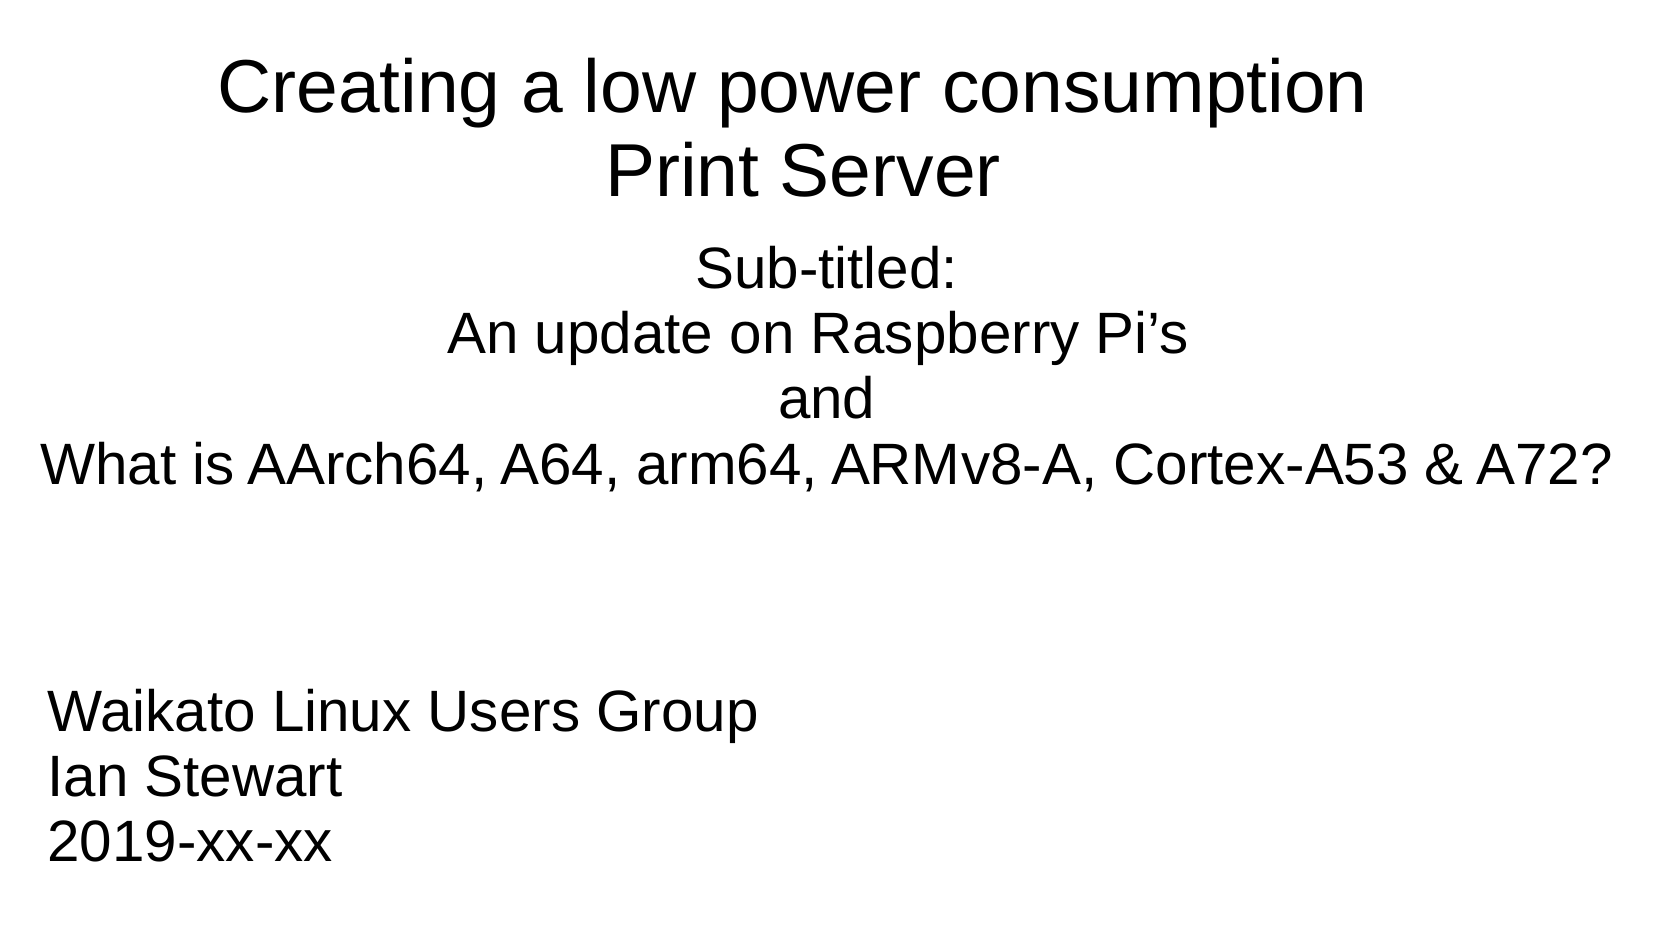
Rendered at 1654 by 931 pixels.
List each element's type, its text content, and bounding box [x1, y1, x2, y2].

subtitle Waikato Linux Users Group Ian Stewart 2019-xx-xx [47, 678, 1595, 875]
text_box Sub-titled: An update on Raspberry Pi’s and What is AArch64, A64, arm64, ARMv8-A, Cortex-A53 & A72? [23, 203, 1630, 529]
title Creating a low power consumption Print Server [59, 44, 1548, 203]
